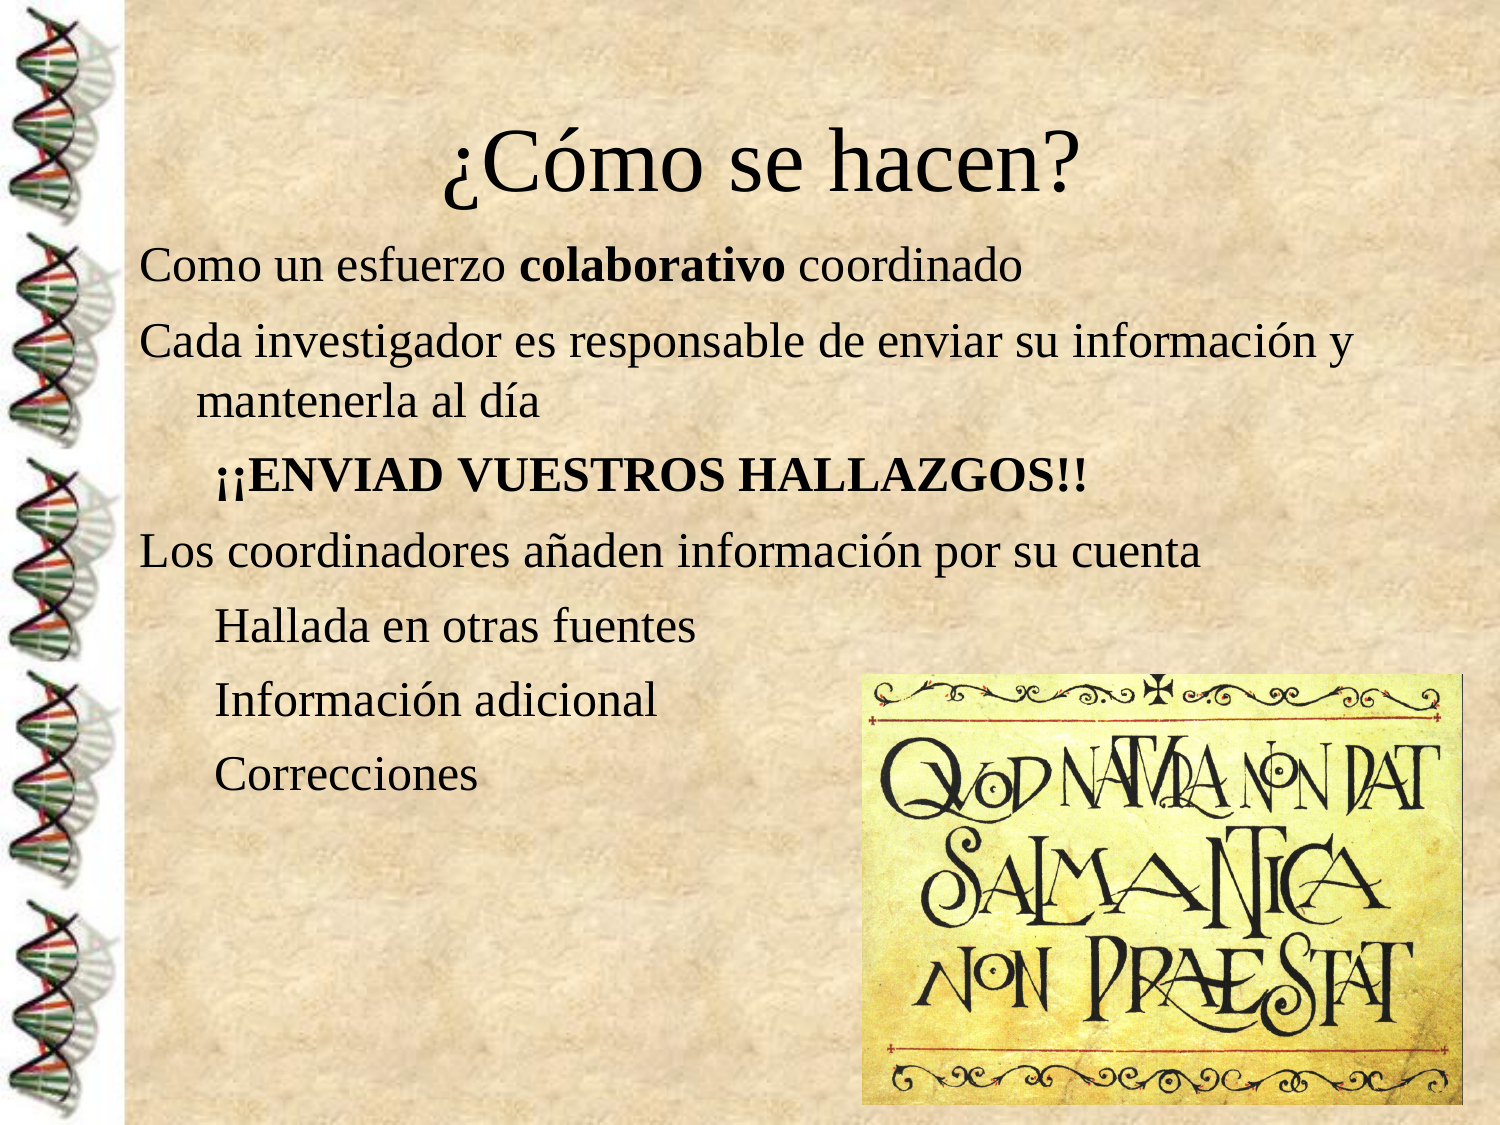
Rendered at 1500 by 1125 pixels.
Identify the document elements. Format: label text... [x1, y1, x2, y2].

title ¿Cómo se hacen? [125, 62, 1401, 224]
list Como un esfuerzo colaborativo coordinado Cada investigador es responsable de enviar su información y mantenerla al día ¡¡ENVIAD VUESTROS HALLAZGOS!! Los coordinadores añaden información por su cuenta Hallada en otras fuentes Información adicional Correcciones [125, 224, 1401, 1038]
picture [0, 0, 1500, 1125]
